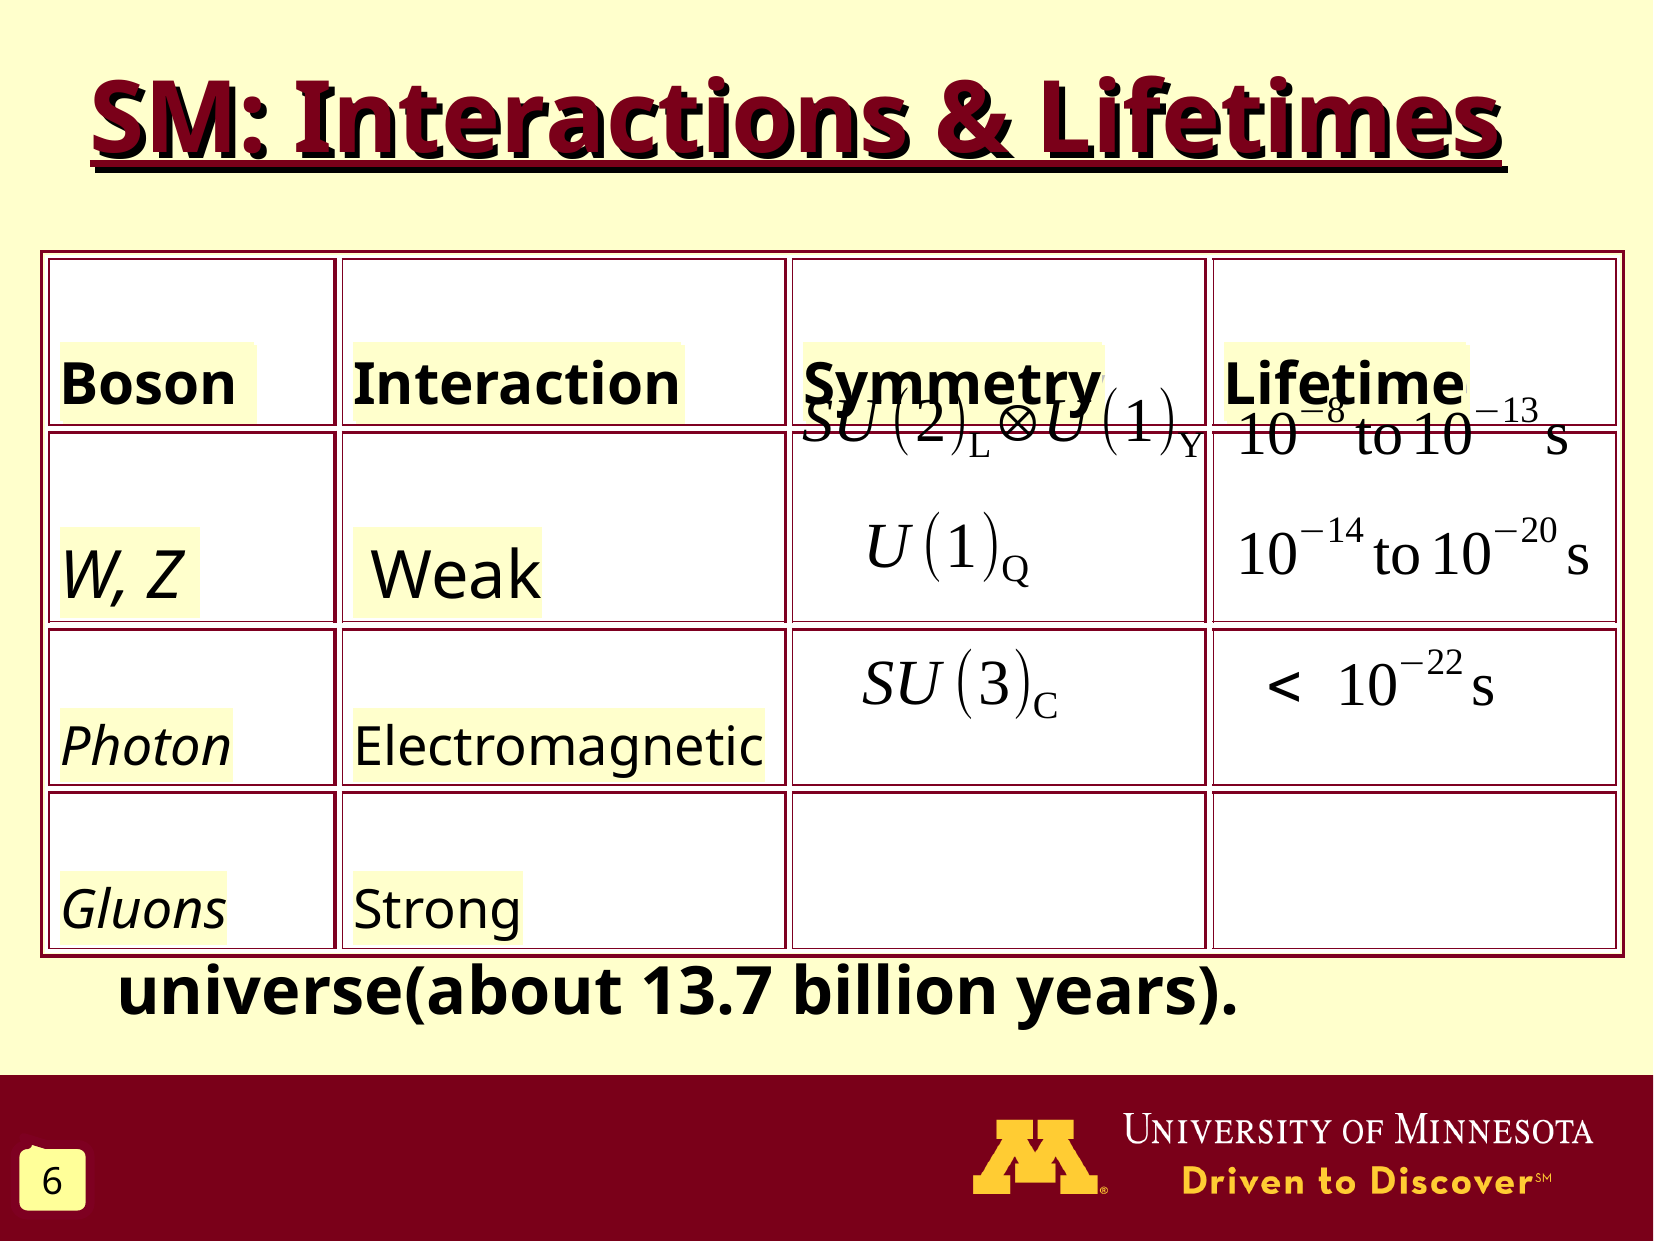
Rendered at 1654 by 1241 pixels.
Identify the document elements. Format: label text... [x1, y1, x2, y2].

table_cell [1214, 434, 1615, 621]
table_header Lifetime [1214, 260, 1615, 424]
list The SM does not describe gravity for which the typical lifetime is about the age of the universe(about 13.7 billion years). [45, 780, 1636, 1081]
table_cell [1209, 429, 1620, 626]
text_box 6 [15, 1137, 91, 1216]
table_header Boson [45, 255, 338, 429]
table_cell [788, 626, 1209, 789]
chart [857, 508, 1036, 591]
chart [854, 645, 1066, 727]
table_cell [788, 789, 1209, 953]
table_header Interaction [338, 255, 788, 429]
picture [0, 1075, 1654, 1241]
table_cell Strong [338, 789, 788, 953]
table_cell Photon [45, 626, 338, 789]
table_cell Gluons [45, 789, 338, 953]
chart [795, 385, 1212, 466]
table_header Lifetime [1209, 255, 1620, 429]
chart [1230, 510, 1597, 588]
table_header Symmetry [788, 255, 1209, 429]
chart [1260, 642, 1503, 721]
table_cell W, Z [45, 429, 338, 626]
chart [1230, 390, 1578, 468]
title SM: Interactions & Lifetimes [75, 29, 1621, 196]
table_cell [788, 429, 1209, 626]
table_cell Electromagnetic [338, 626, 788, 789]
table_cell [793, 434, 1204, 621]
table_cell [1209, 626, 1620, 789]
table_cell [1209, 789, 1620, 953]
table_header Symmetry [793, 260, 1204, 424]
table_cell Weak [338, 429, 788, 626]
